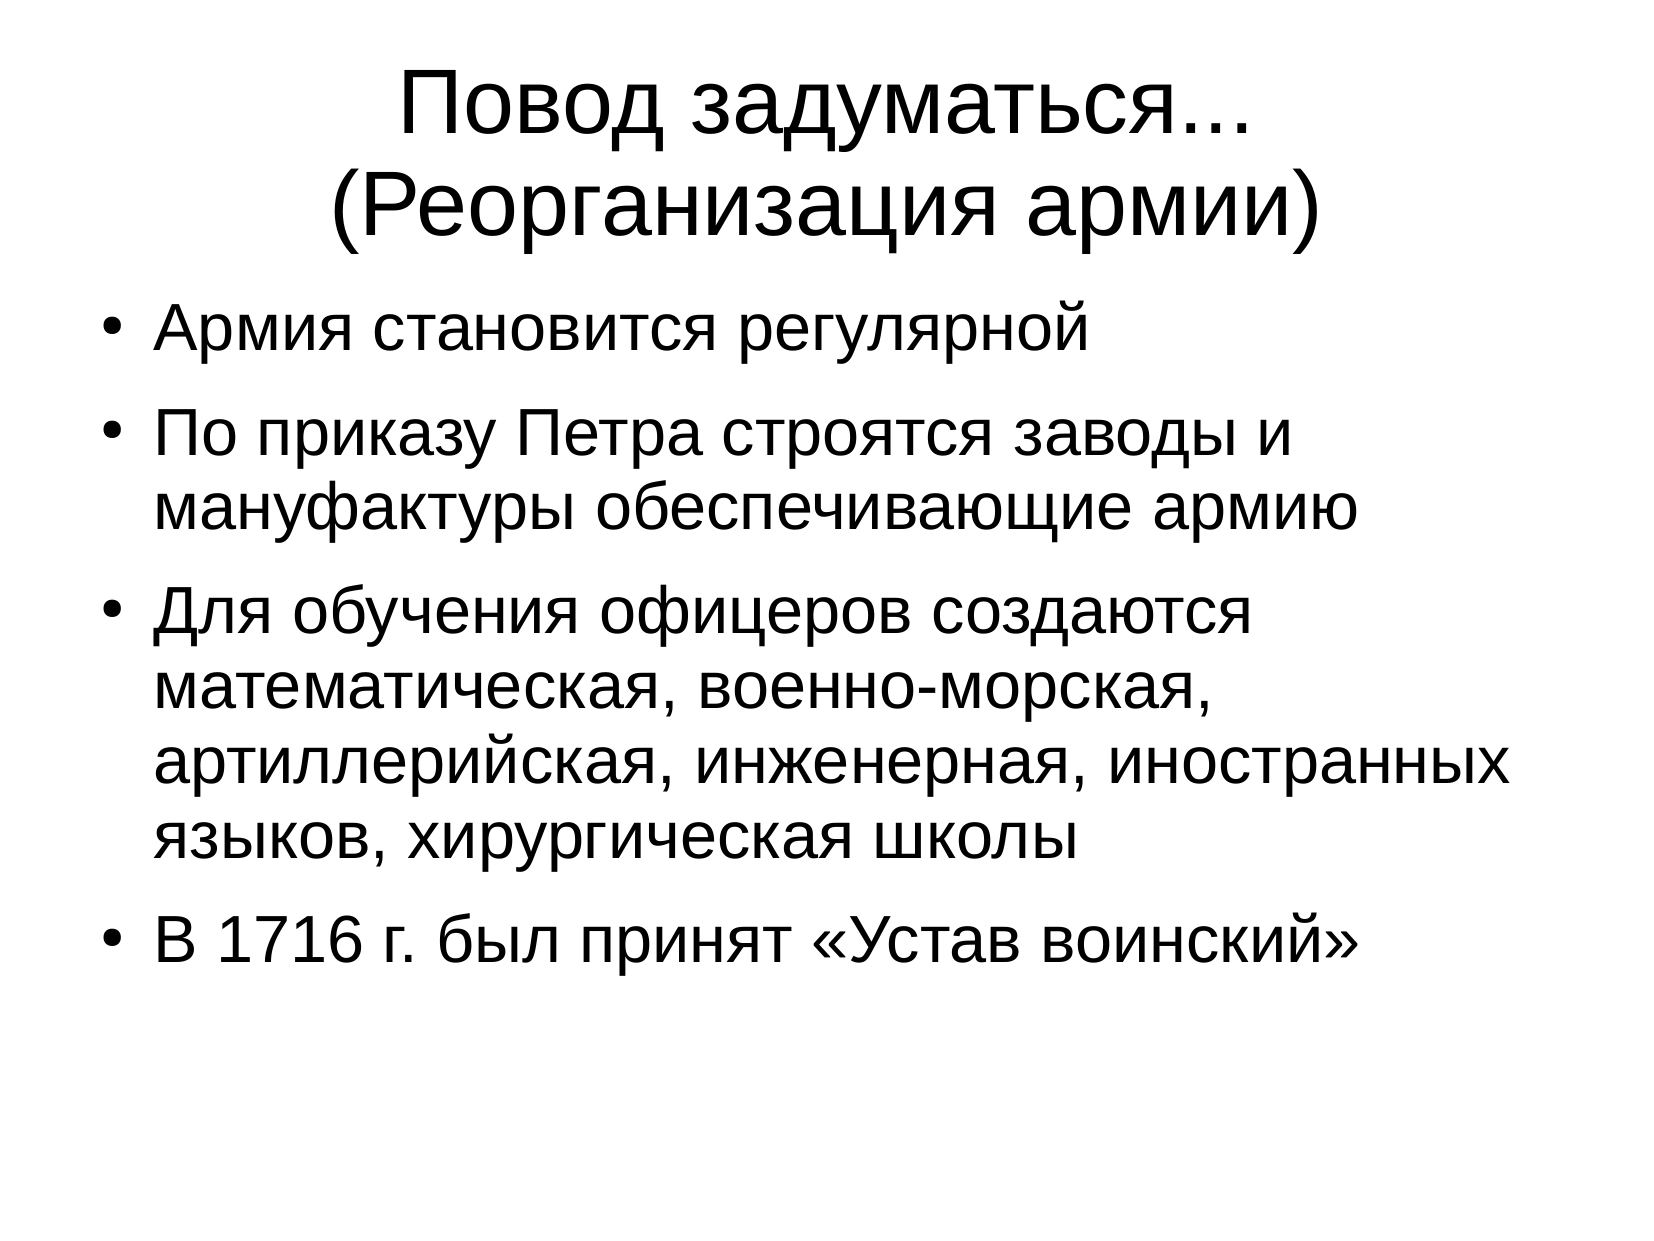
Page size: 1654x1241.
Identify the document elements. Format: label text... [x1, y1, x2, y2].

title Повод задуматься... (Реорганизация армии) [82, 49, 1571, 257]
list Армия становится регулярной По приказу Петра строятся заводы и мануфактуры обеспечивающие армию Для обучения офицеров создаются математическая, военно-морская, артиллерийская, инженерная, иностранных языков, хирургическая школы В 1716 г. был принят «Устав воинский» [82, 290, 1571, 1109]
